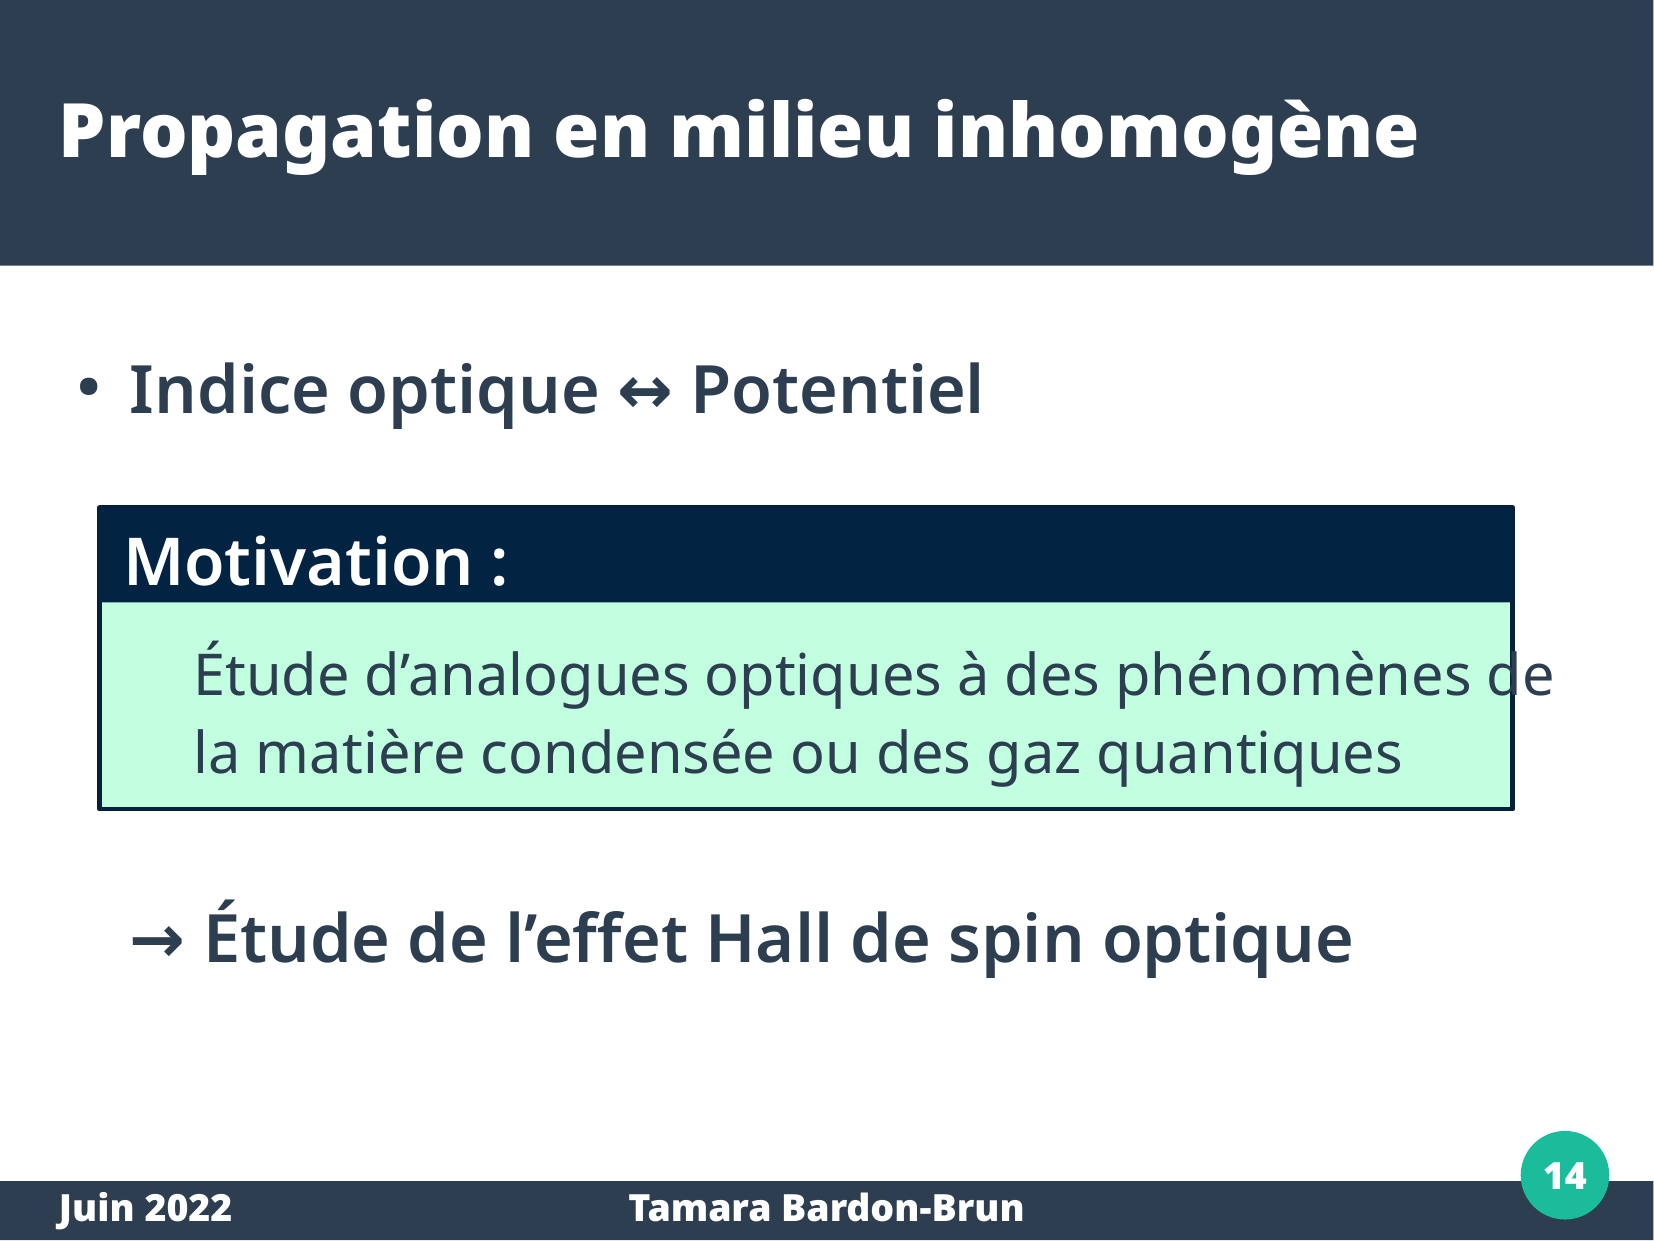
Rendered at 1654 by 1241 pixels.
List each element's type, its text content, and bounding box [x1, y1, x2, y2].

list Indice optique ↔ Potentiel [59, 342, 1595, 632]
text_box [99, 792, 1513, 810]
text_box [99, 508, 1513, 514]
list Motivation : Étude d’analogues optiques à des phénomènes de la matière condensée ou des gaz quantiques [53, 514, 1560, 792]
title Propagation en milieu inhomogène [59, 49, 1595, 207]
list → Étude de l’effet Hall de spin optique [59, 891, 1595, 993]
